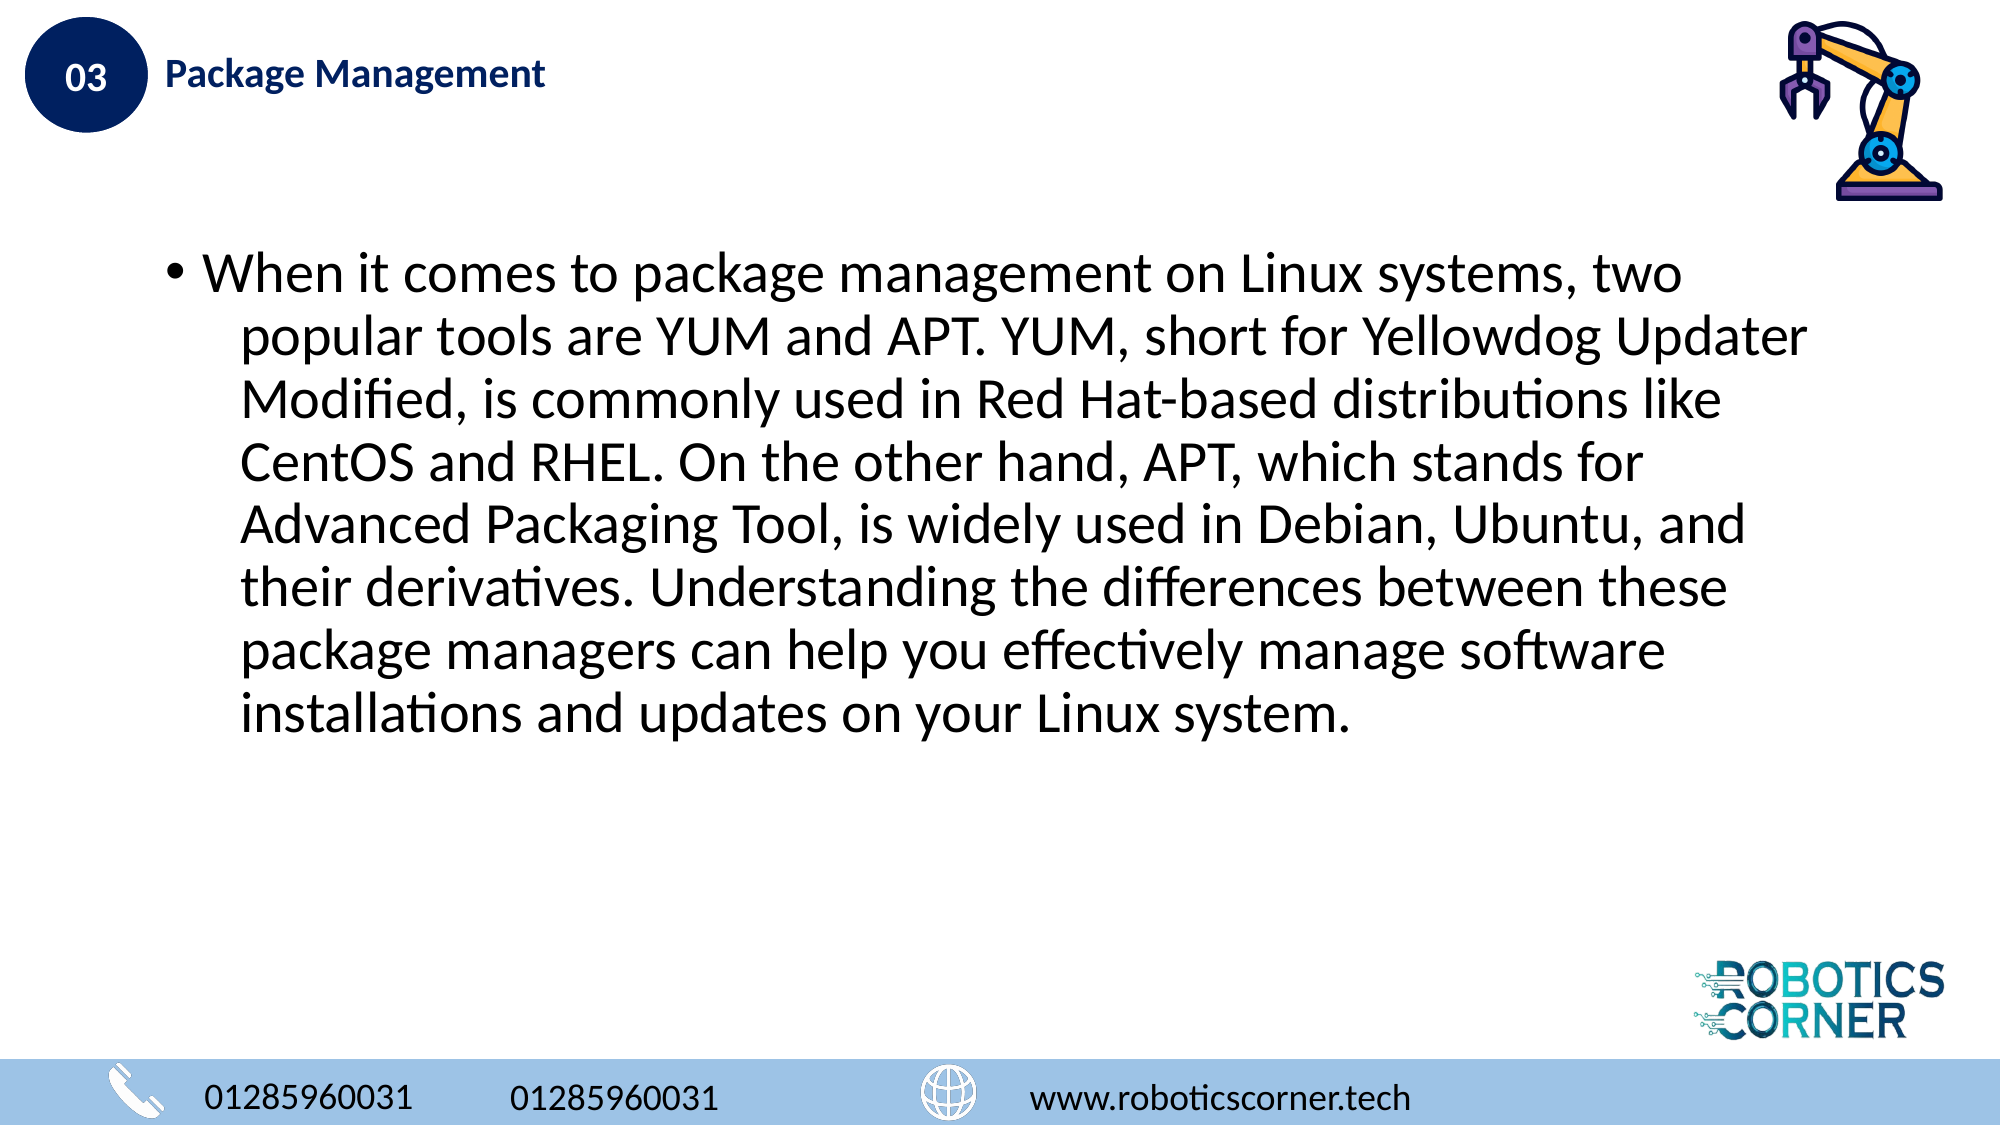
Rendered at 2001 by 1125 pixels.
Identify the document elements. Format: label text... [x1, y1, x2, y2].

text_box [1953, 1059, 2000, 1125]
text_box www.roboticscorner.tech [1014, 1065, 1546, 1125]
text_box 03 [22, 14, 150, 136]
text_box [0, 1059, 915, 1125]
picture [103, 1057, 170, 1124]
text_box [981, 1059, 1680, 1125]
picture [915, 1059, 981, 1125]
picture [1680, 859, 1953, 1125]
text_box Package Management [150, 38, 622, 154]
text_box 01285960031 [495, 1064, 827, 1125]
picture [1771, 21, 1951, 201]
text_box 01285960031 [189, 1064, 495, 1125]
list When it comes to package management on Linux systems, two popular tools are YUM and APT. YUM, short for Yellowdog Updater Modified, is commonly used in Red Hat-based distributions like CentOS and RHEL. On the other hand, APT, which stands for Advanced Packaging Tool, is widely used in Debian, Ubuntu, and their derivatives. Understanding the differences between these package managers can help you effectively manage software installations and updates on your Linux system. [150, 234, 1876, 949]
